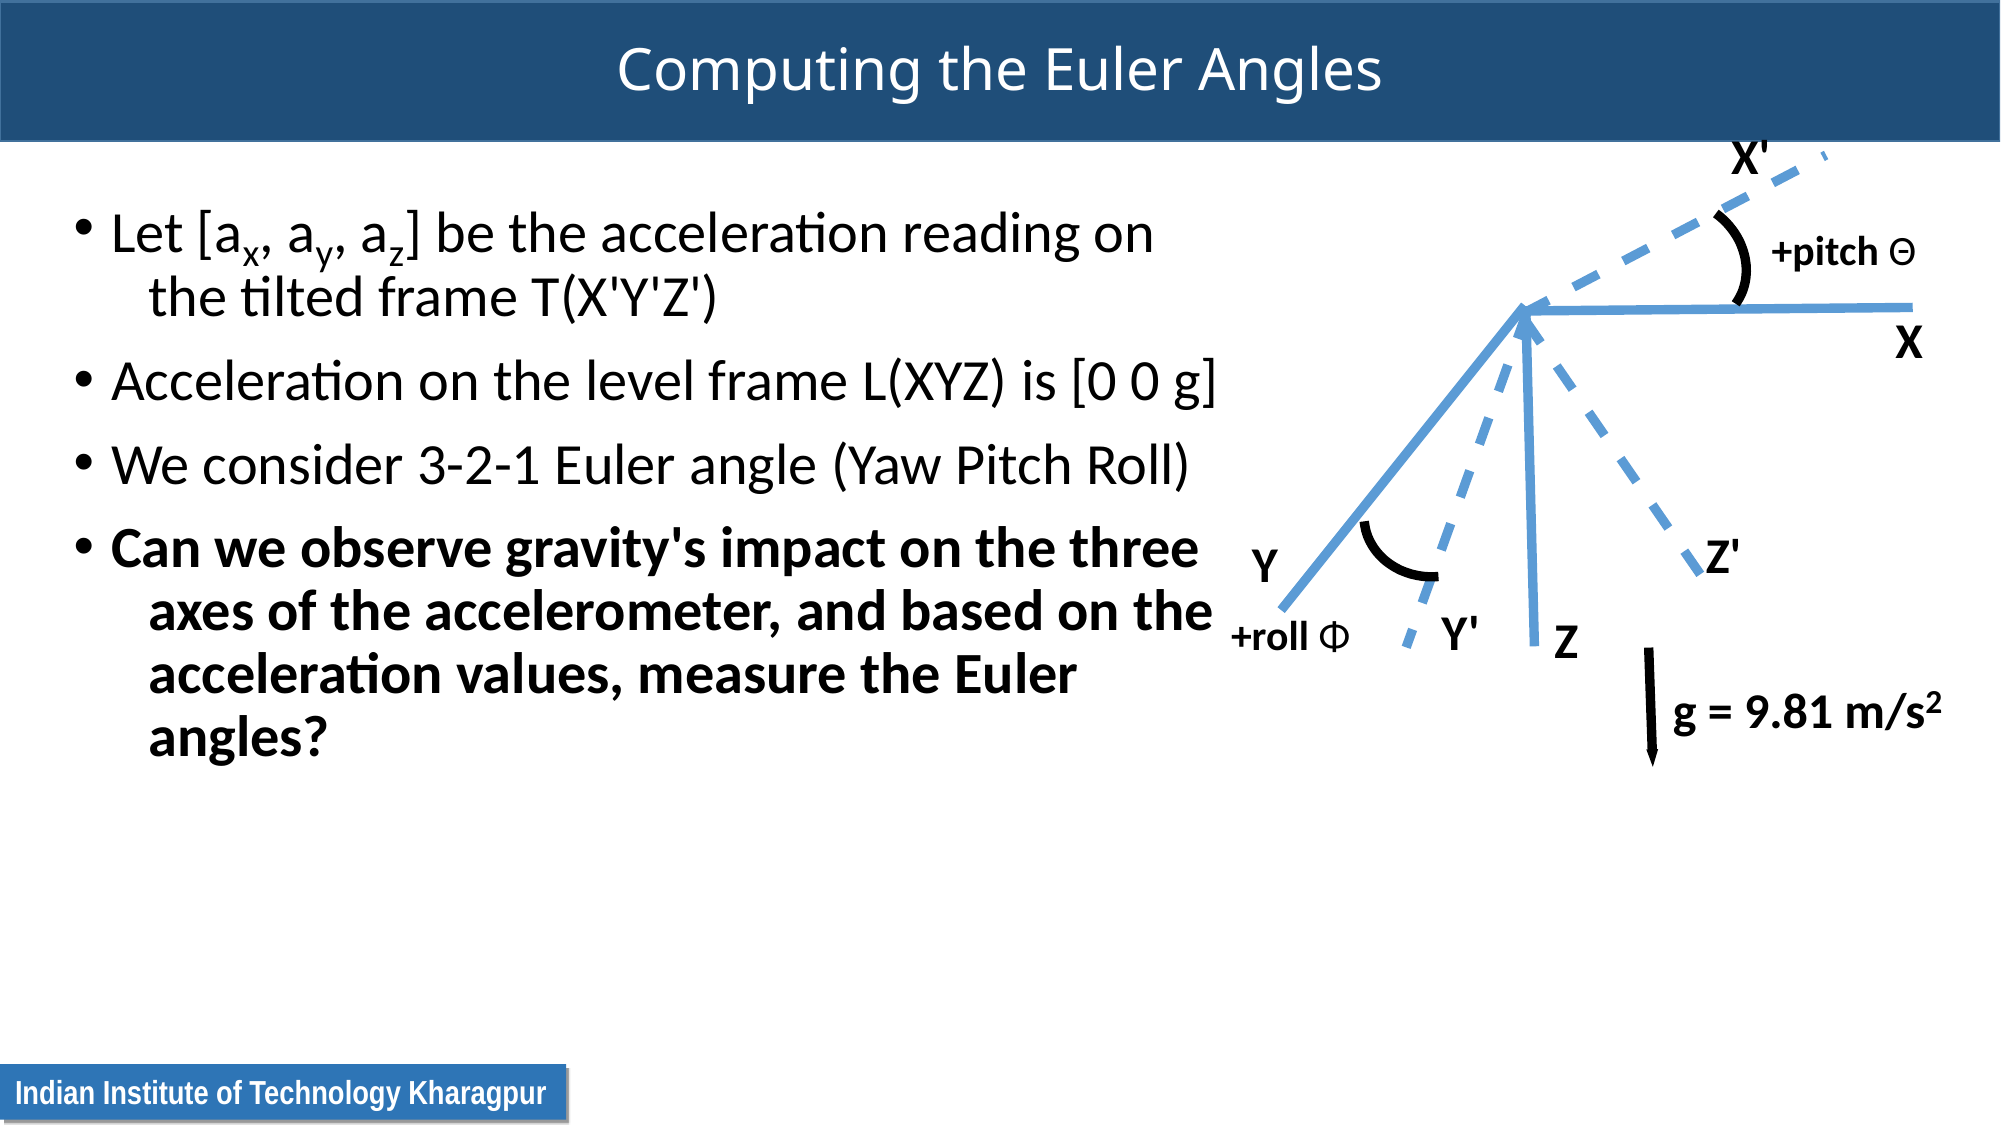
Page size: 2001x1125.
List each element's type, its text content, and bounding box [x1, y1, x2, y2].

text_box Y [1236, 525, 1319, 600]
text_box X [1880, 301, 1963, 378]
text_box +pitch Θ [1756, 216, 1988, 282]
text_box Z [1539, 600, 1622, 677]
text_box g = 9.81 m/s2 [1657, 671, 1993, 747]
text_box +roll Φ [1216, 600, 1404, 667]
title Computing the Euler Angles [0, 1, 2000, 141]
text_box Y' [1426, 593, 1509, 669]
text_box Z' [1690, 516, 1773, 593]
text_box X' [1716, 117, 1798, 194]
list Let [ax, ay, az] be the acceleration reading on the tilted frame T(X'Y'Z') Acceleration on the level frame L(XYZ) is [0 0 g] We consider 3-2-1 Euler angle (Yaw Pitch Roll) Can we observe gravity's impact on the three axes of the accelerometer, and based on the acceleration values, measure the Euler angles? [58, 186, 1253, 1065]
